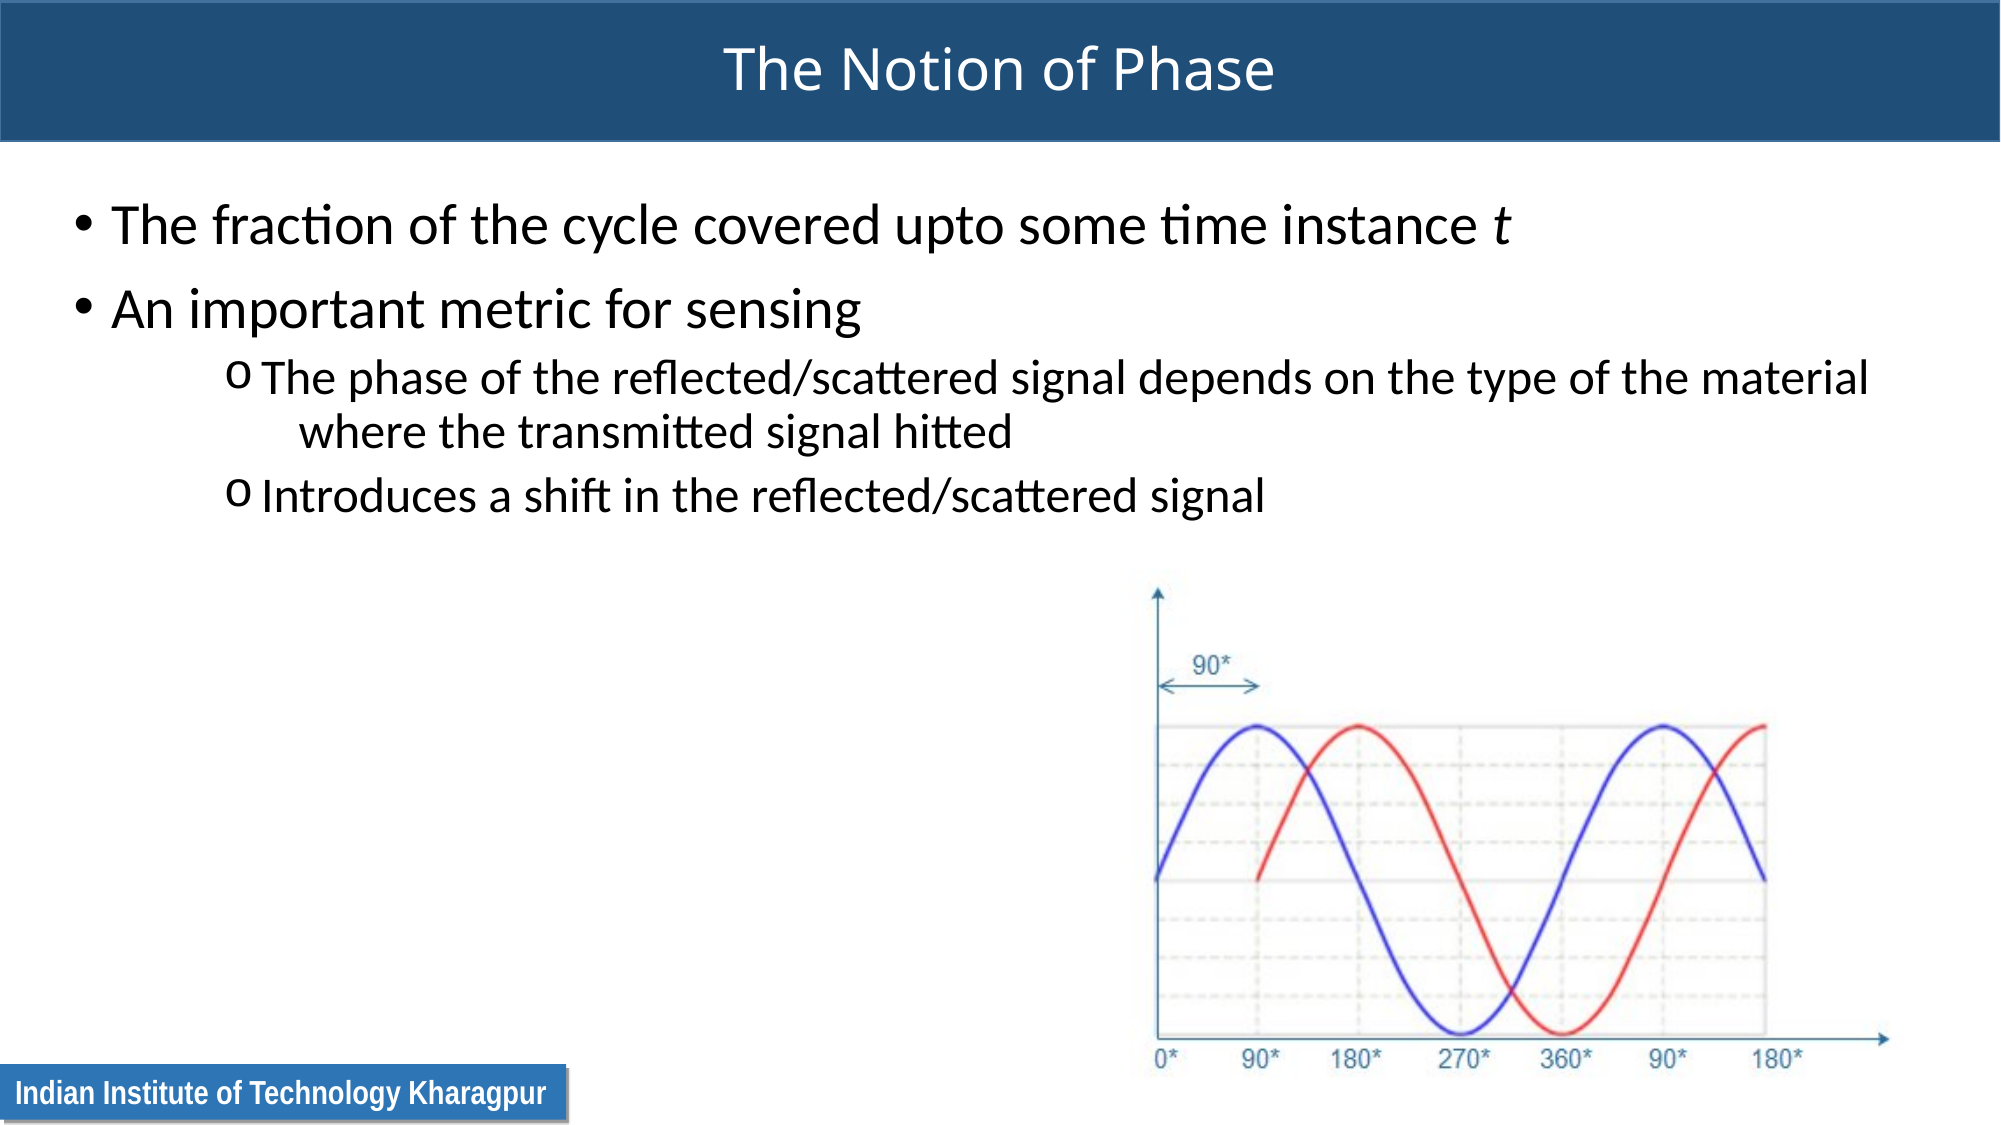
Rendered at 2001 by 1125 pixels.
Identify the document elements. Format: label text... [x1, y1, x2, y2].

title The Notion of Phase [0, 1, 2000, 141]
picture [1103, 569, 1956, 1125]
list The fraction of the cycle covered upto some time instance t An important metric for sensing The phase of the reflected/scattered signal depends on the type of the material where the transmitted signal hitted Introduces a shift in the reflected/scattered signal [58, 186, 1954, 1065]
